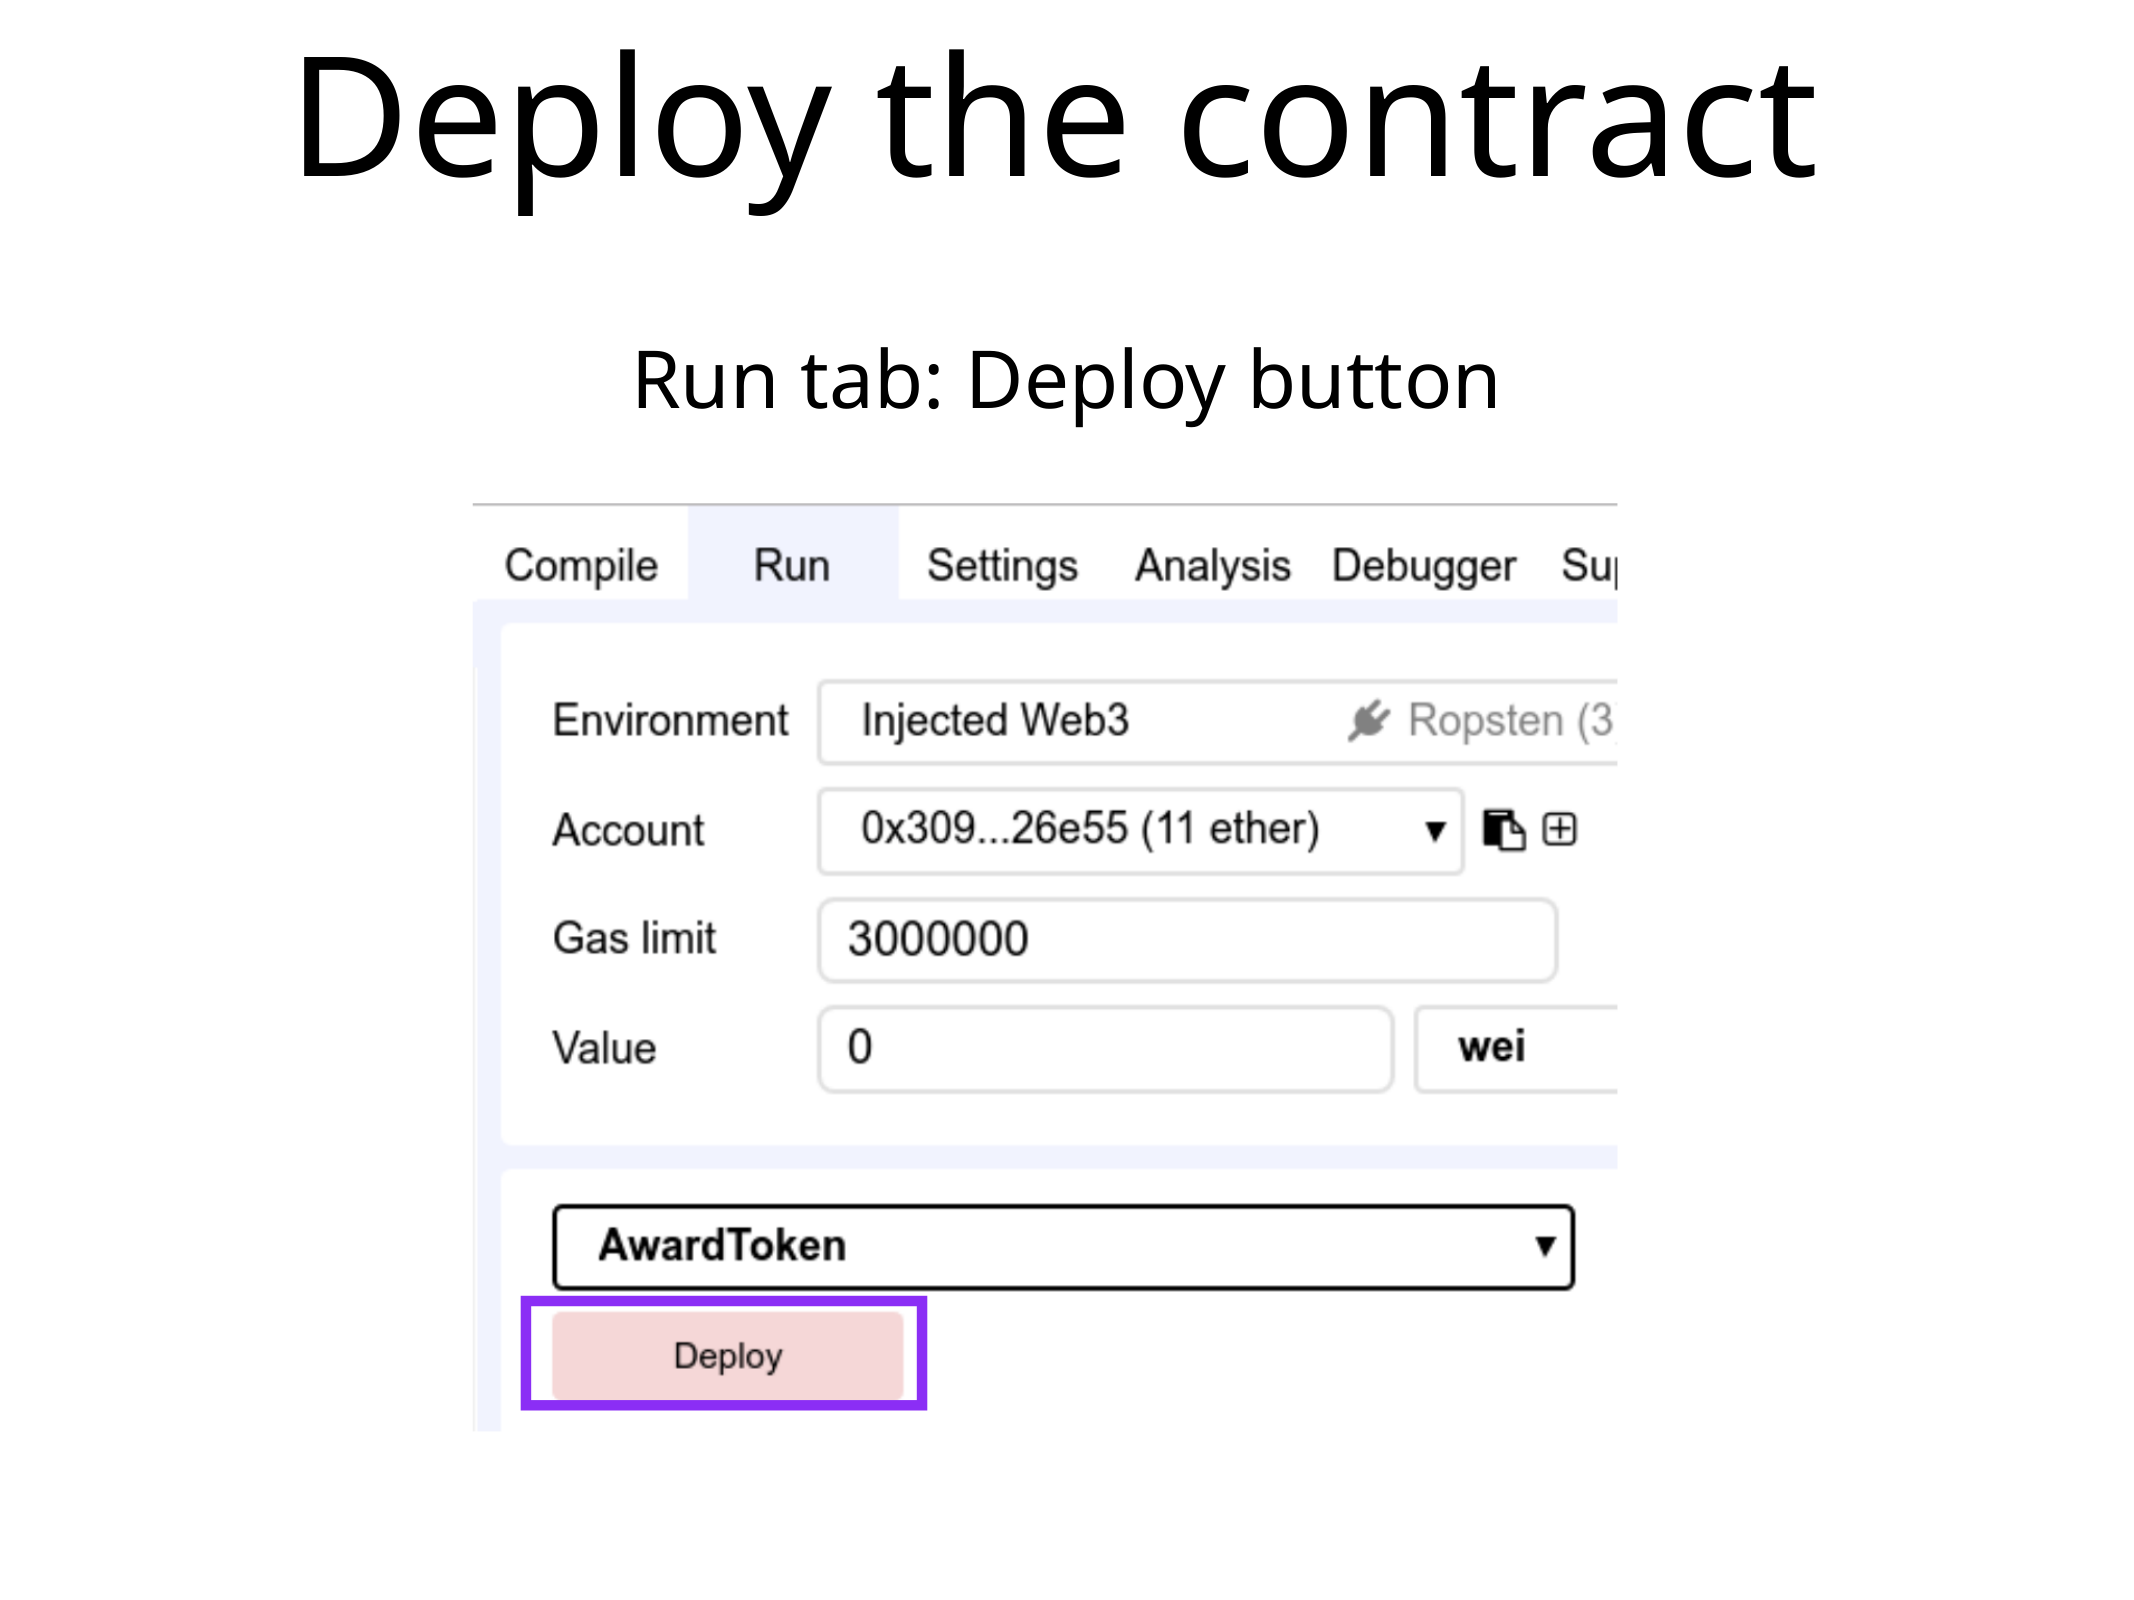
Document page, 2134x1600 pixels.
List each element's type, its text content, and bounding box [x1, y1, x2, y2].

picture [454, 495, 1680, 1471]
title Deploy the contract [195, 2, 1913, 226]
subtitle Run tab: Deploy button ( when dependencies.js is the active file ) [208, 320, 1925, 507]
